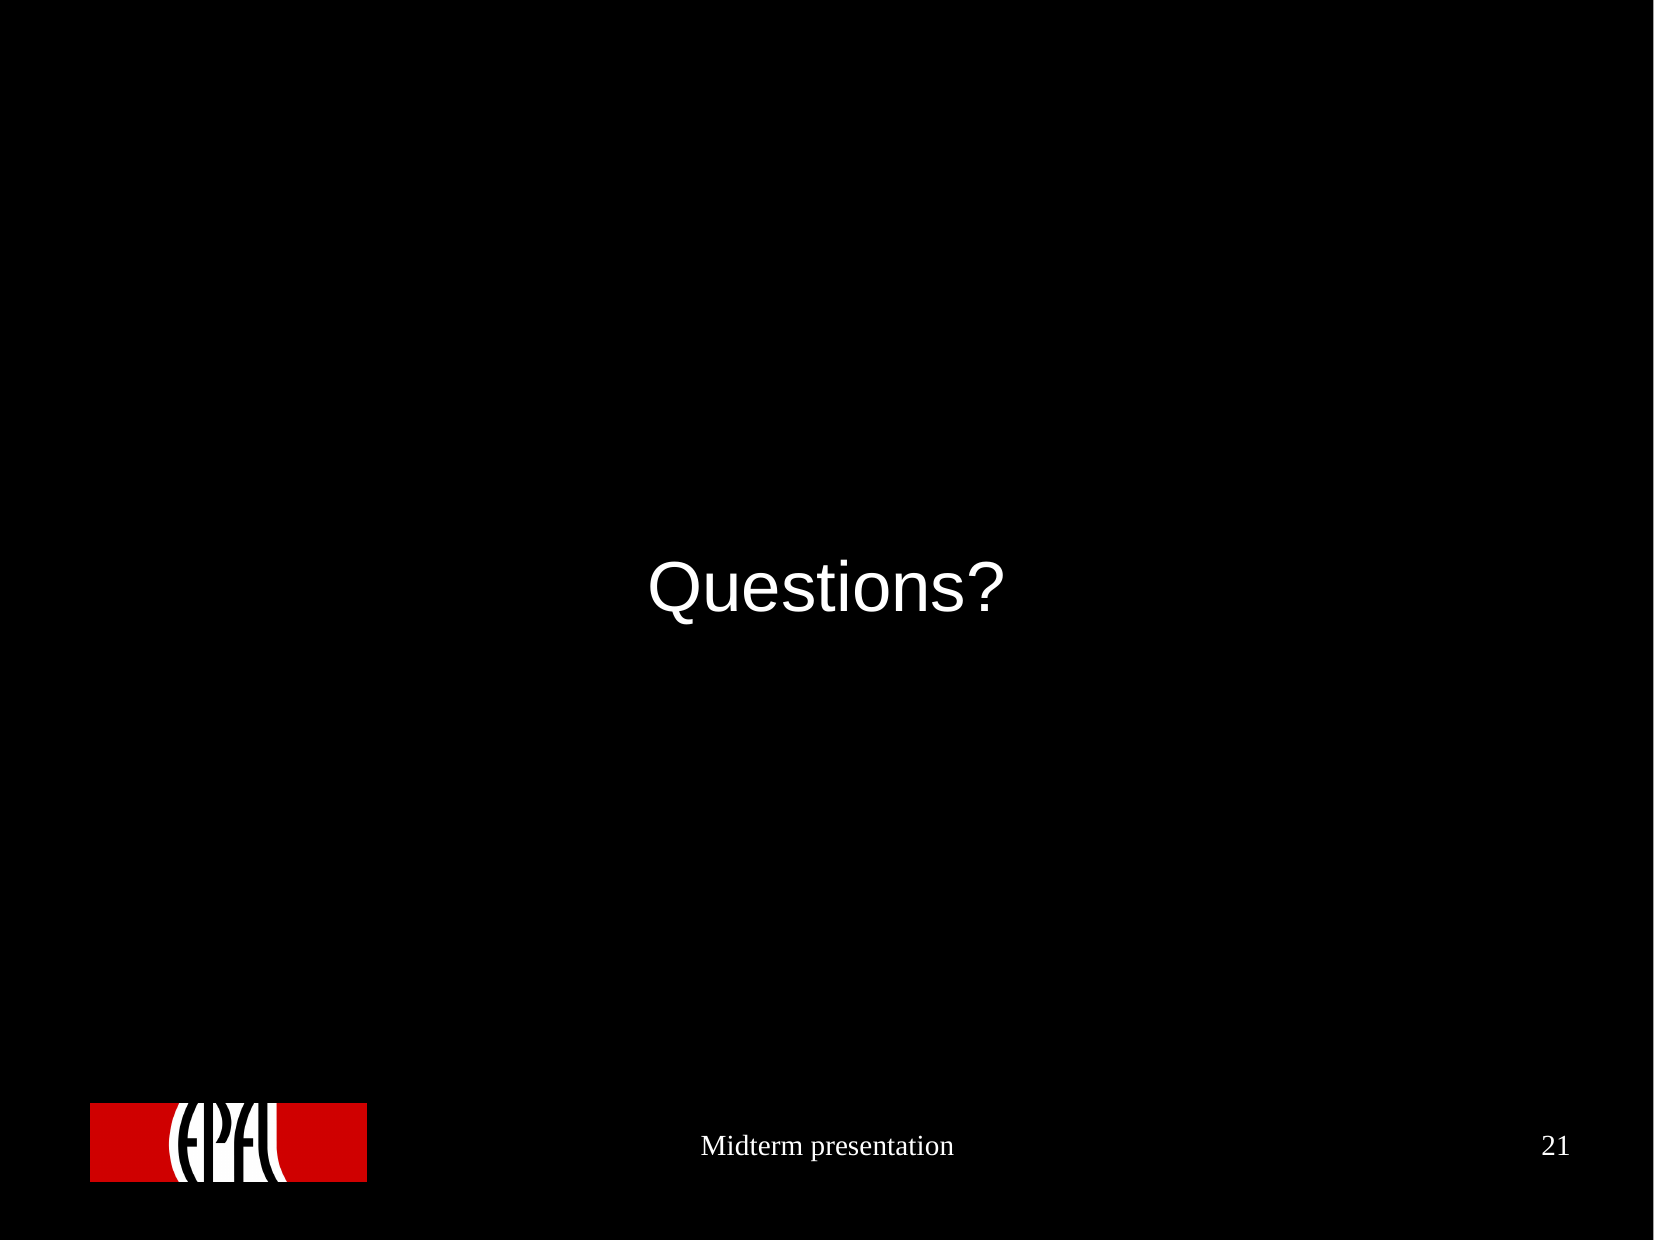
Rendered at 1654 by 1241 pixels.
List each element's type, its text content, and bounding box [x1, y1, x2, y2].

subtitle Questions? [82, 177, 1571, 997]
picture [90, 1103, 367, 1182]
